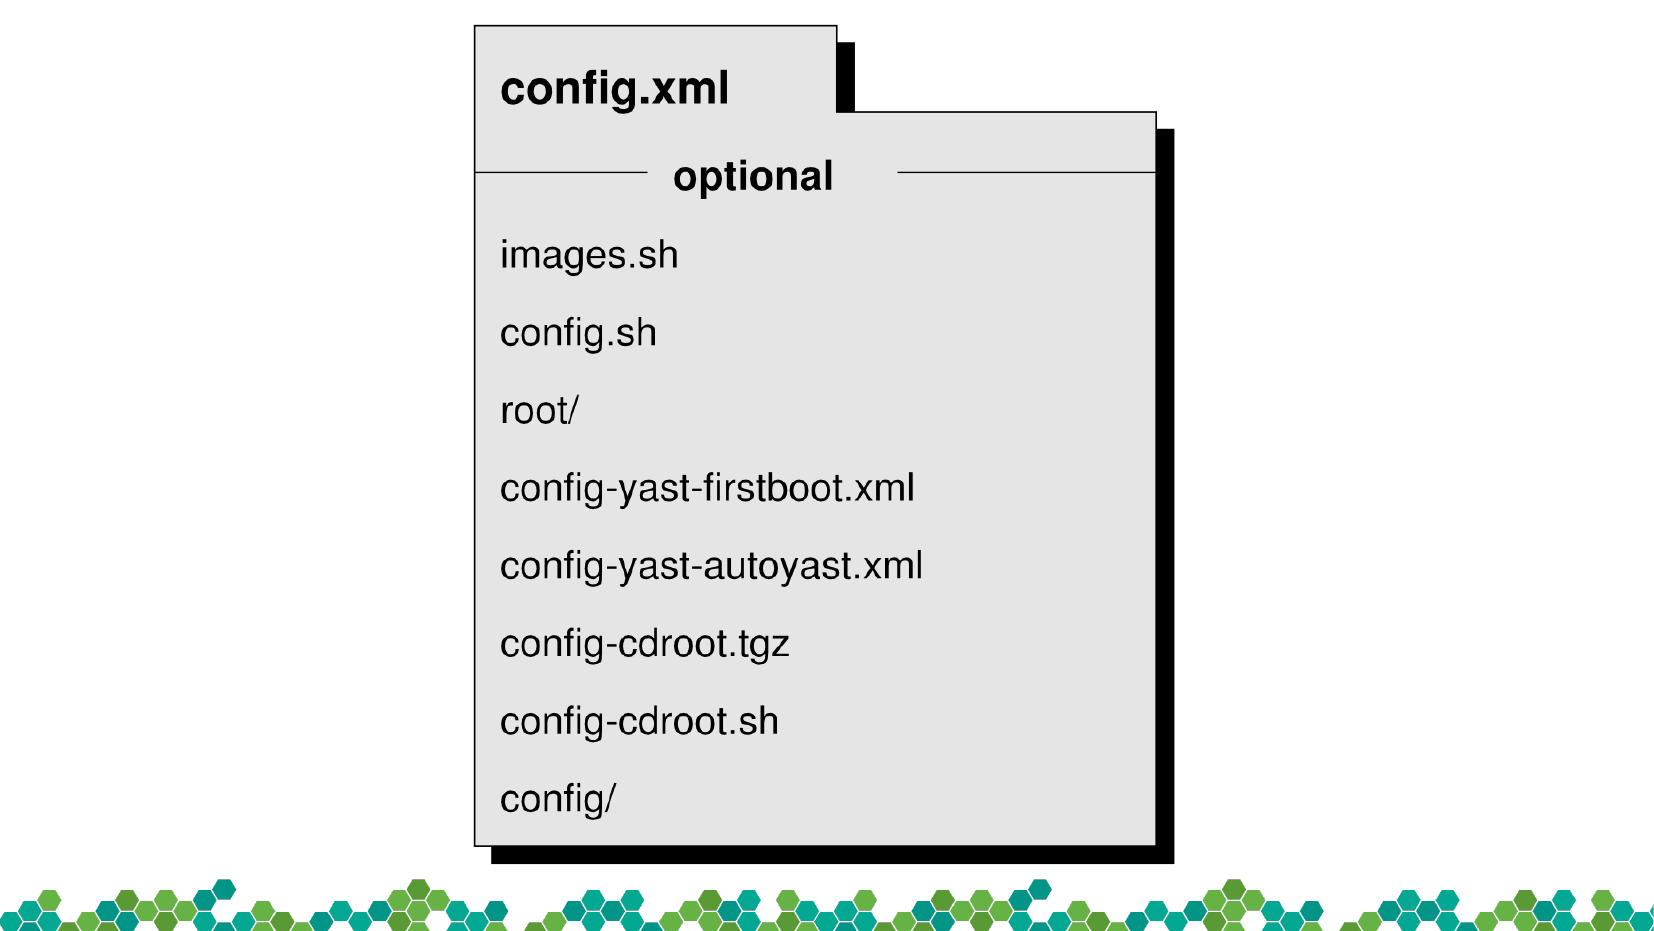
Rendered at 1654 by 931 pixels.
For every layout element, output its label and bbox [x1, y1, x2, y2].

picture [469, 23, 1178, 865]
picture [0, 871, 1654, 931]
